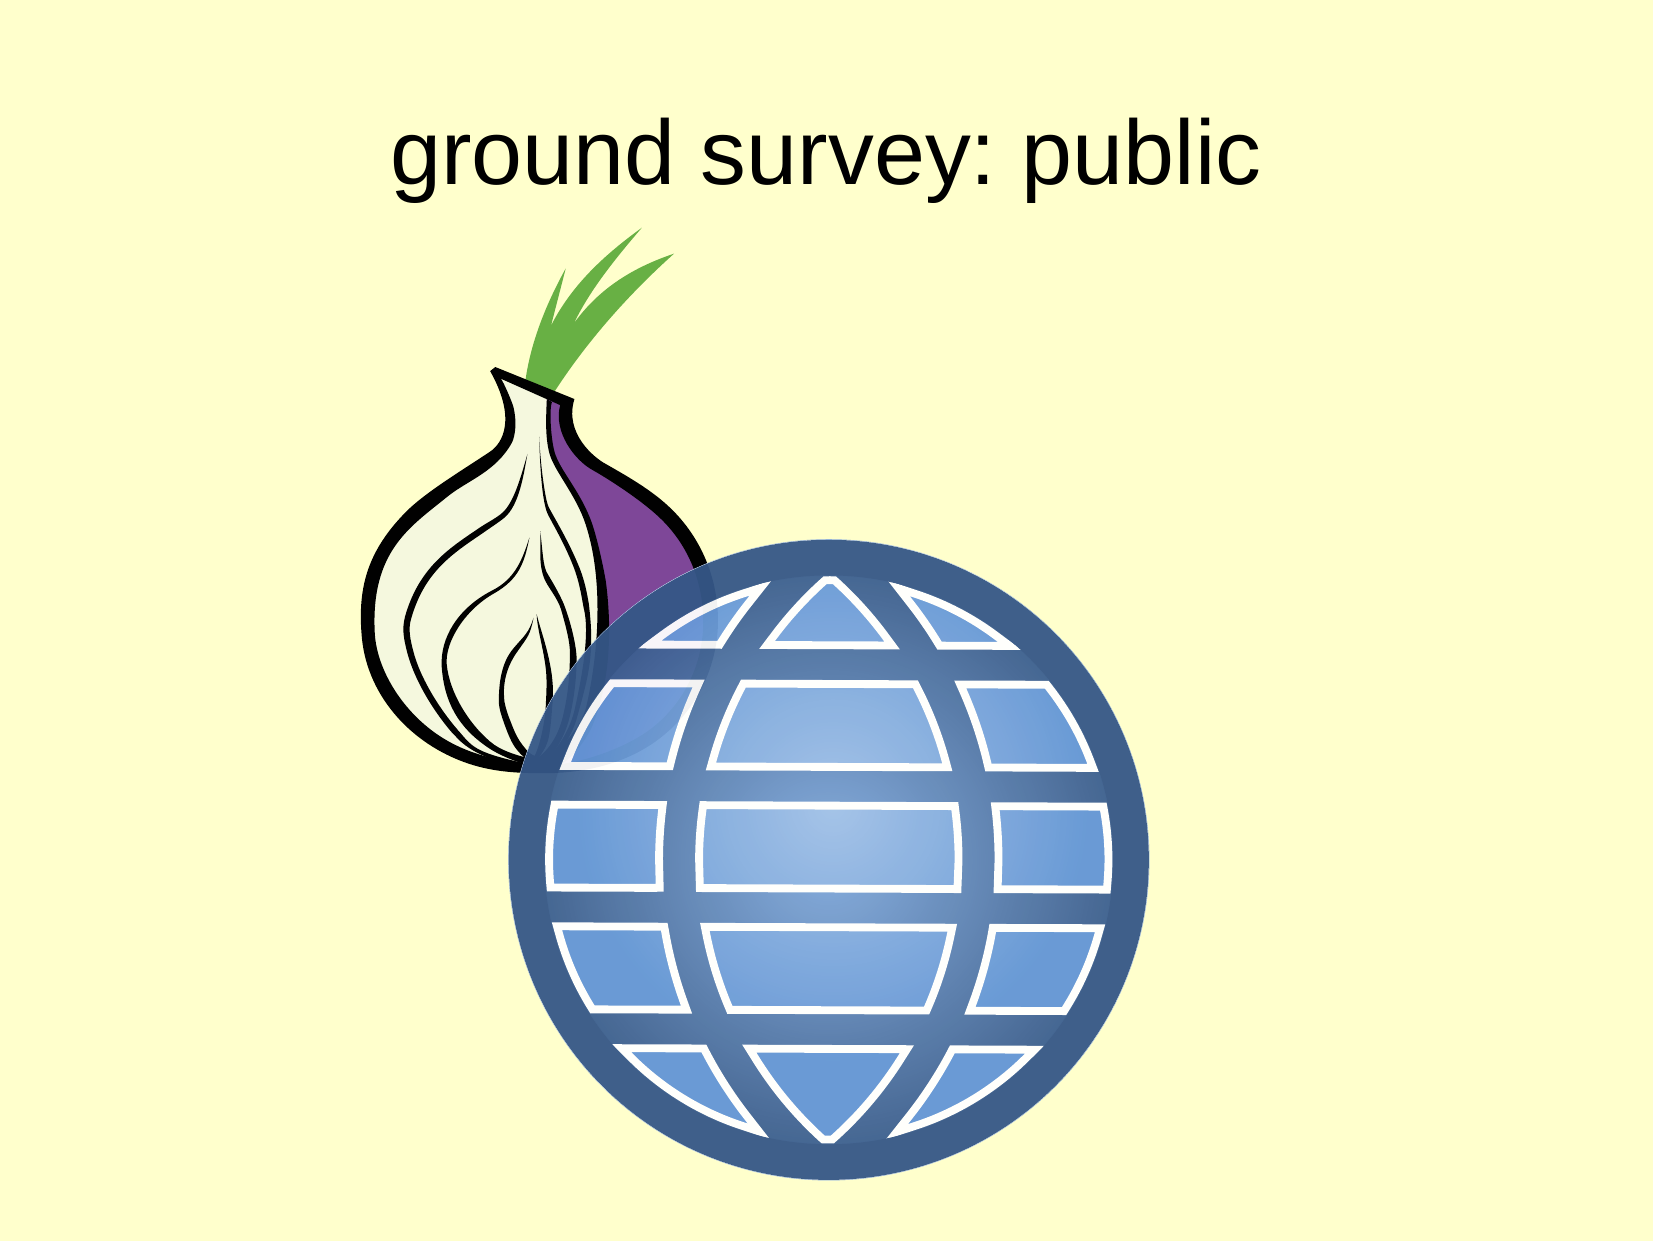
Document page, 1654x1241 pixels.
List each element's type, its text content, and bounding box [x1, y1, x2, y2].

picture [360, 227, 1225, 1241]
title ground survey: public [82, 49, 1571, 257]
